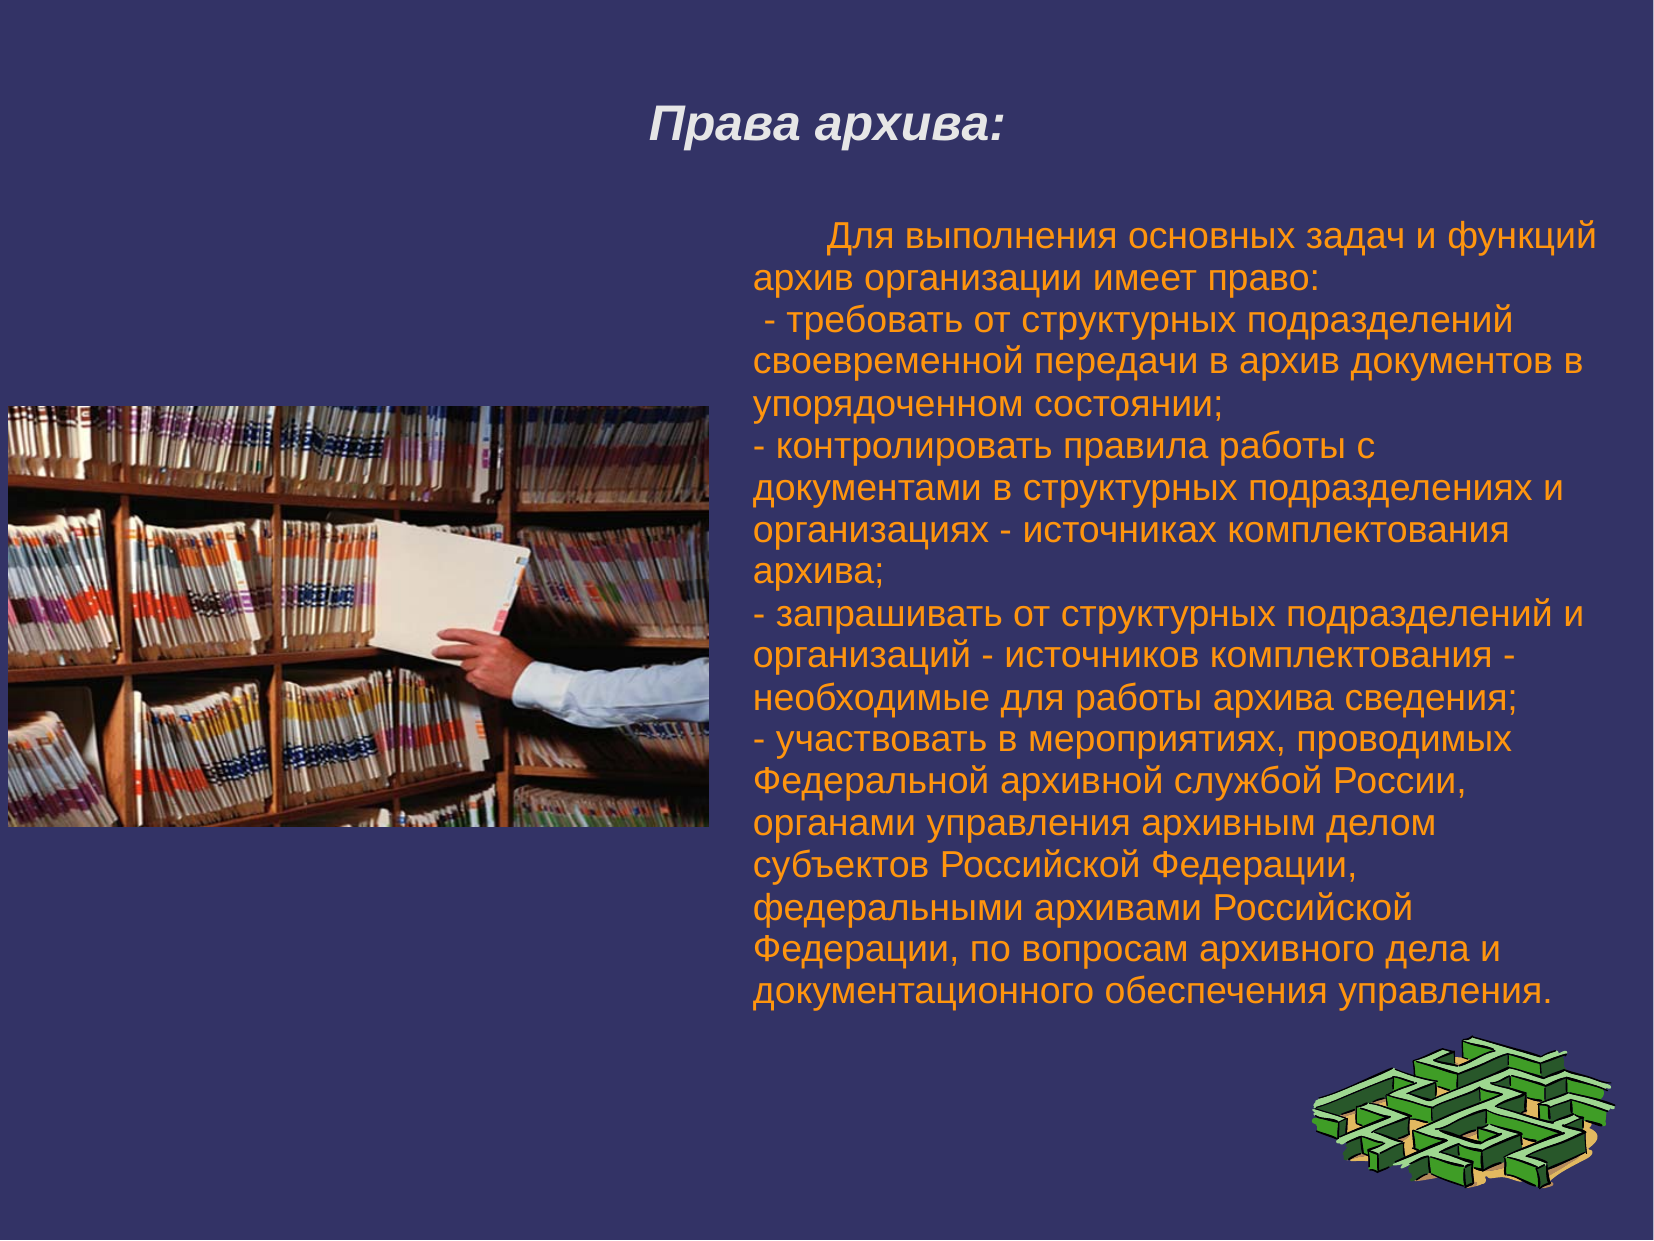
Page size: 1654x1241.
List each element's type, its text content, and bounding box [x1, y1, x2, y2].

title Права архива: [121, 19, 1534, 227]
text_box Для выполнения основных задач и функций архив организации имеет право: - требовать от структурных подразделений своевременной передачи в архив документов в упорядоченном состоянии; - контролировать правила работы с документами в структурных подразделениях и организациях - источниках комплектования архива; - запрашивать от структурных подразделений и организаций - источников комплектования - необходимые для работы архива сведения; - участвовать в мероприятиях, проводимых Федеральной архивной службой России, органами управления архивным делом субъектов Российской Федерации, федеральными архивами Российской Федерации, по вопросам архивного дела и документационного обеспечения управления. [738, 206, 1625, 1063]
picture [8, 406, 709, 827]
